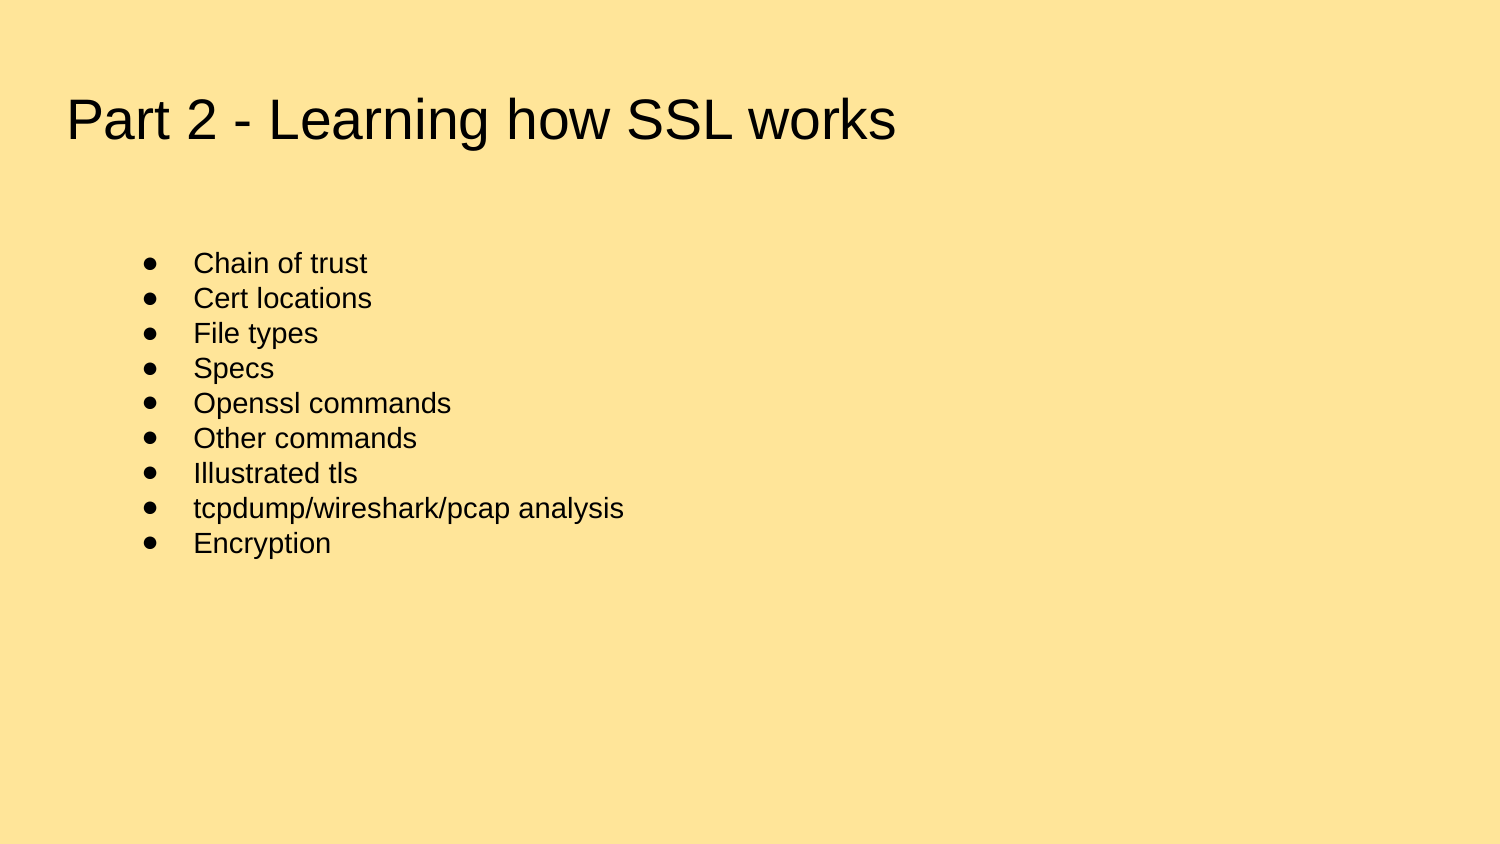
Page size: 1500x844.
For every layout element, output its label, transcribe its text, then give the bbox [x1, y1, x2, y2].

text_box Chain of trust Cert locations File types Specs Openssl commands Other commands Illustrated tls tcpdump/wireshark/pcap analysis Encryption [103, 229, 1420, 575]
title Part 2 - Learning how SSL works [51, 72, 1449, 167]
